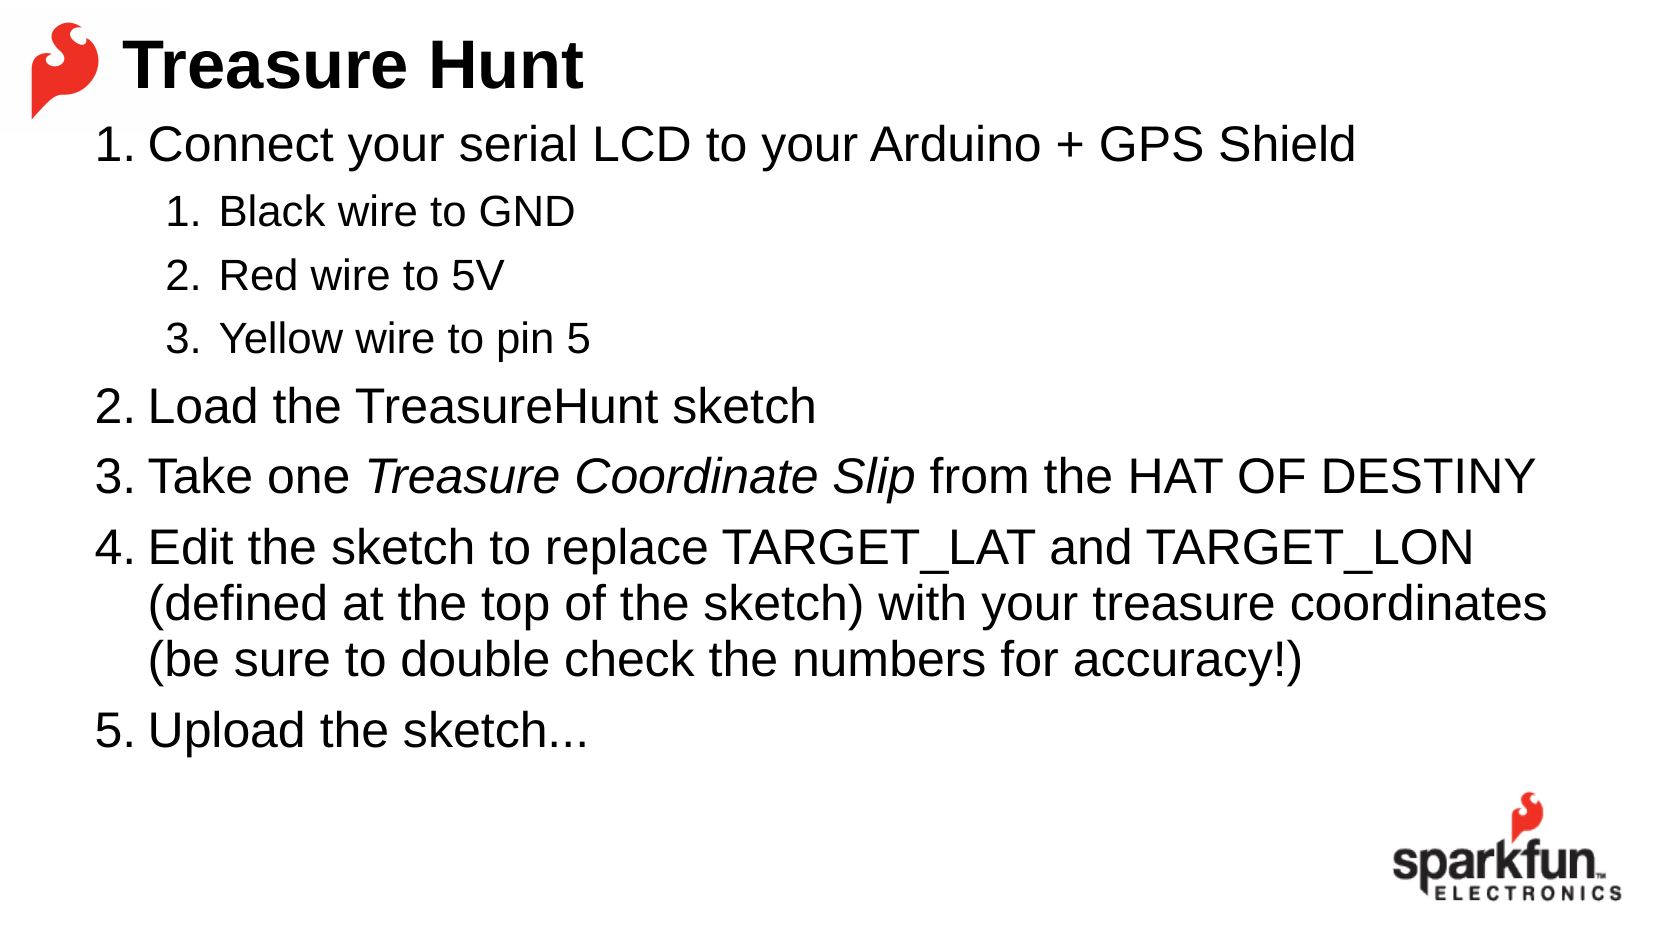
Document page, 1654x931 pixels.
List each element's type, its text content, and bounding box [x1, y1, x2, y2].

title Treasure Hunt [122, 26, 1546, 104]
picture [0, 5, 171, 133]
list Connect your serial LCD to your Arduino + GPS Shield Black wire to GND Red wire to 5V Yellow wire to pin 5 Load the TreasureHunt sketch Take one Treasure Coordinate Slip from the HAT OF DESTINY Edit the sketch to replace TARGET_LAT and TARGET_LON (defined at the top of the sketch) with your treasure coordinates (be sure to double check the numbers for accuracy!) Upload the sketch... [76, 115, 1565, 757]
picture [1363, 749, 1651, 926]
